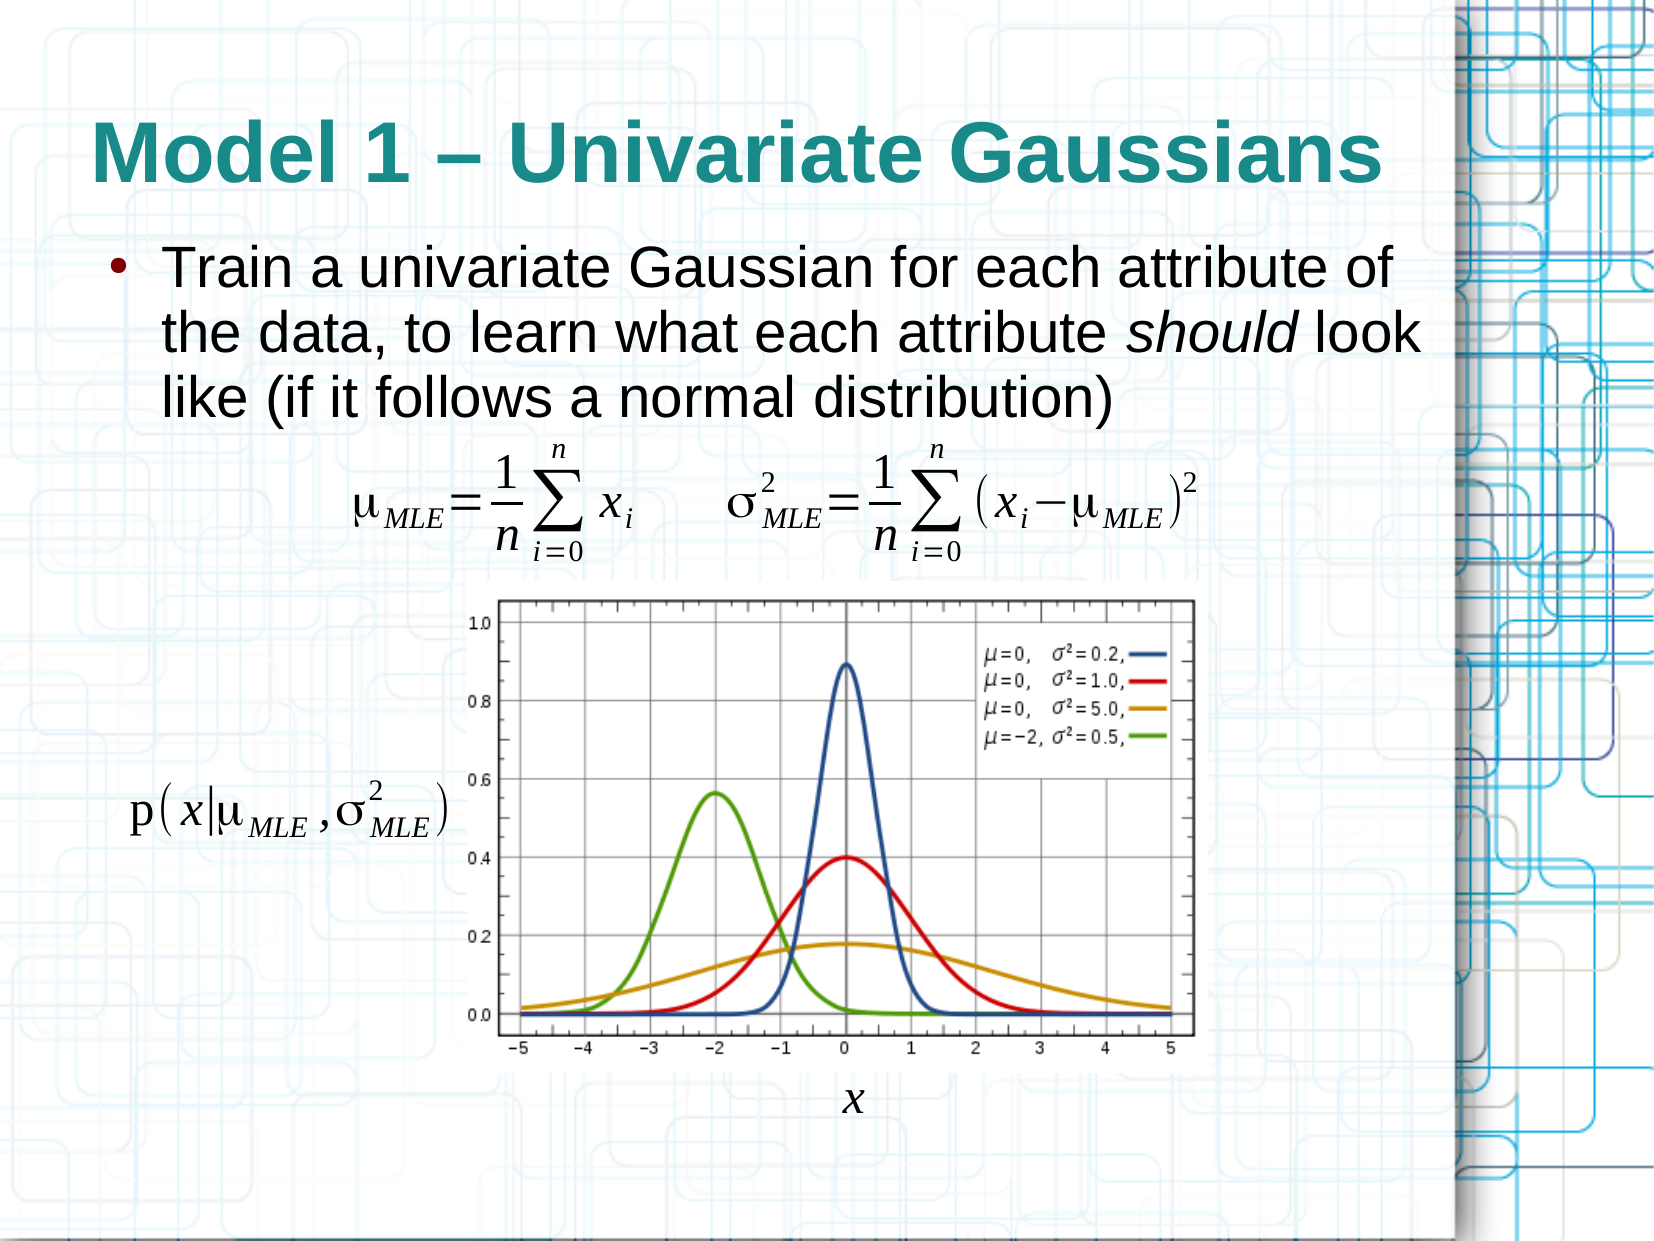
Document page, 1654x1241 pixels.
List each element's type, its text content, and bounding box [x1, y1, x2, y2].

chart [832, 1069, 871, 1126]
list Train a univariate Gaussian for each attribute of the data, to learn what each attribute should look like (if it follows a normal distribution) [90, 234, 1426, 1054]
title Model 1 – Univariate Gaussians [59, 49, 1418, 257]
picture [0, 0, 1654, 1241]
chart [720, 432, 1205, 569]
chart [120, 773, 458, 845]
chart [345, 432, 639, 569]
